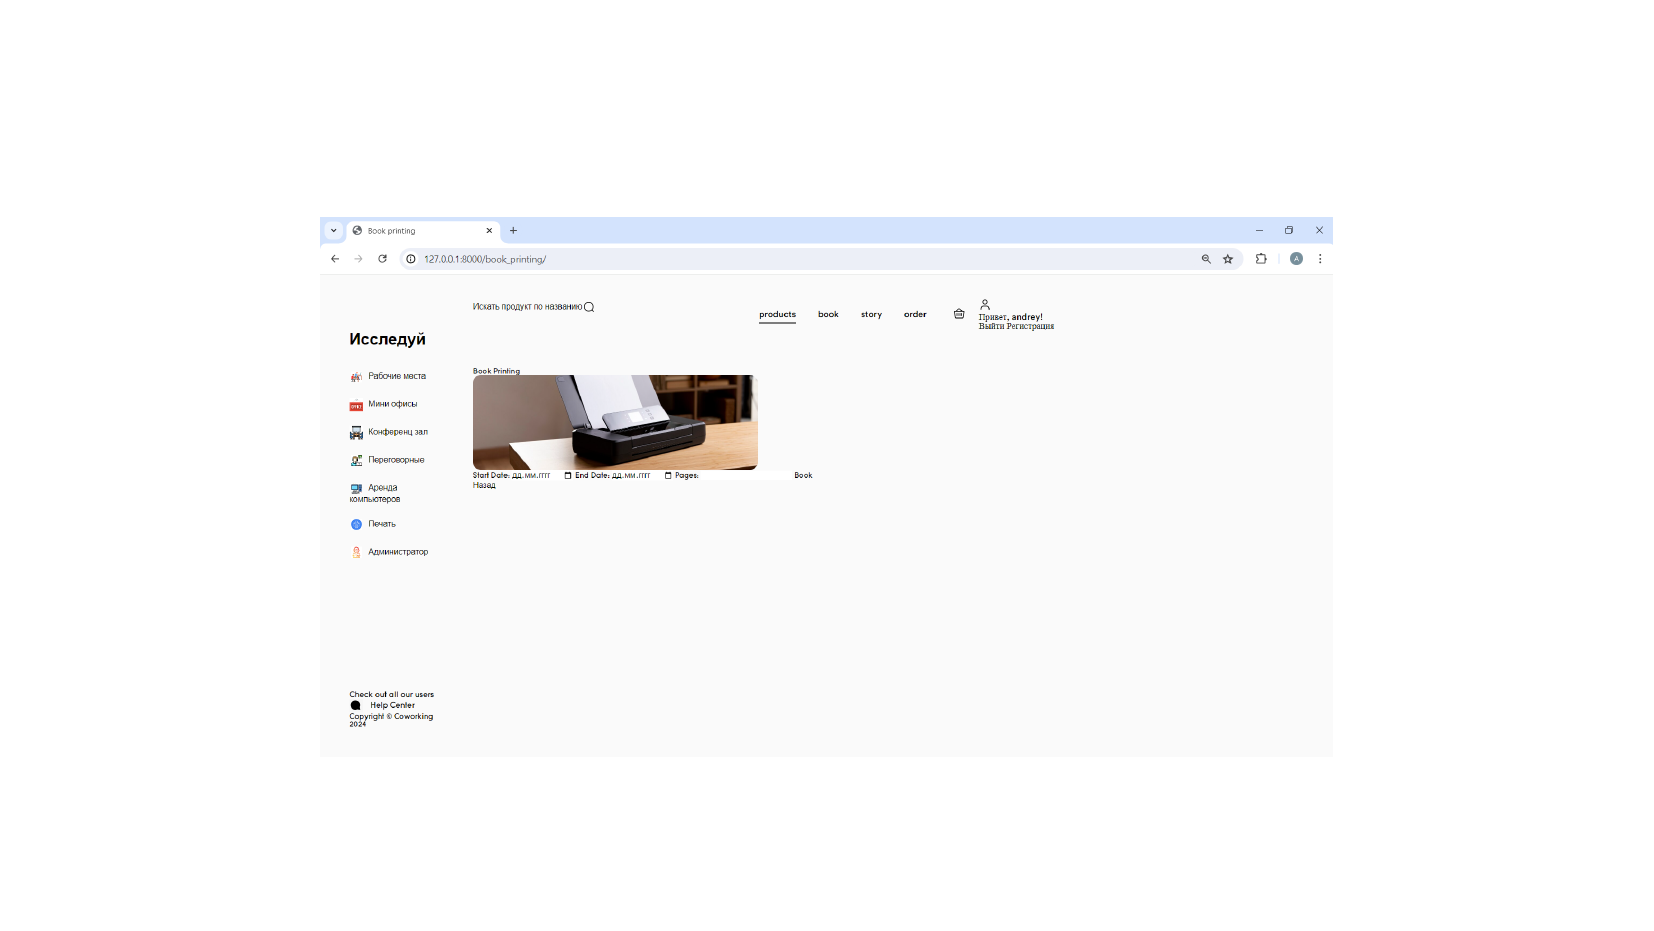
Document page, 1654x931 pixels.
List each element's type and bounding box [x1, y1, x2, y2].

picture [320, 217, 1333, 758]
